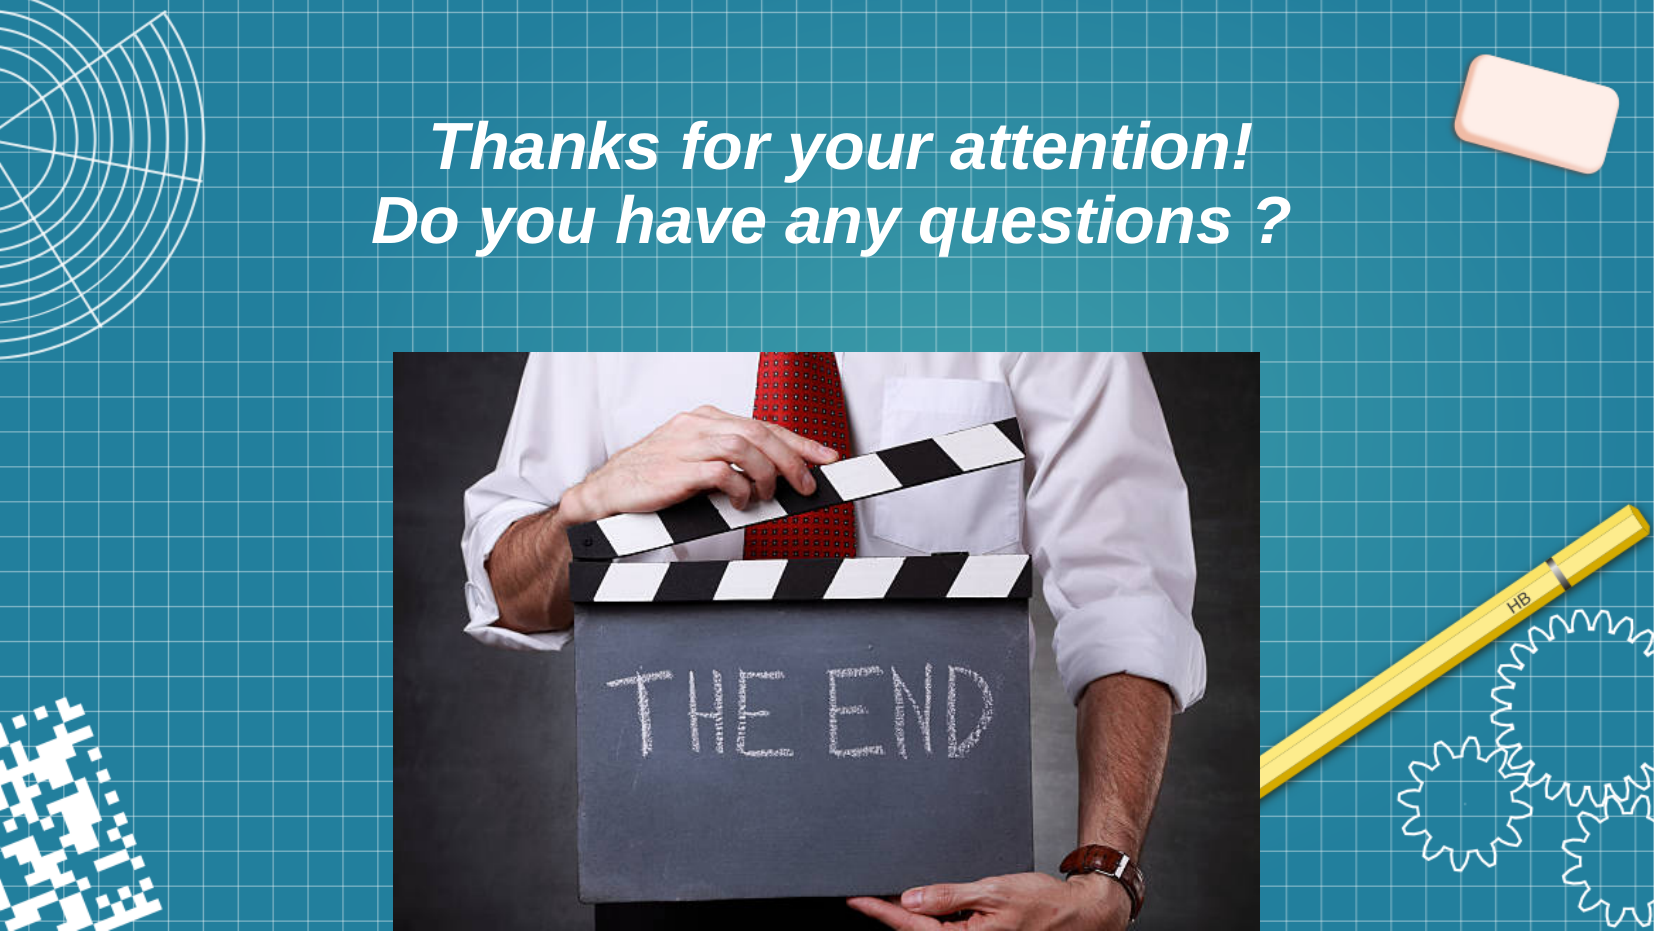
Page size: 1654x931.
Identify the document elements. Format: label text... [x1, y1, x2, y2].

picture [0, 0, 1654, 931]
text_box Thanks for your attention! Do you have any questions ? [295, 101, 1388, 266]
